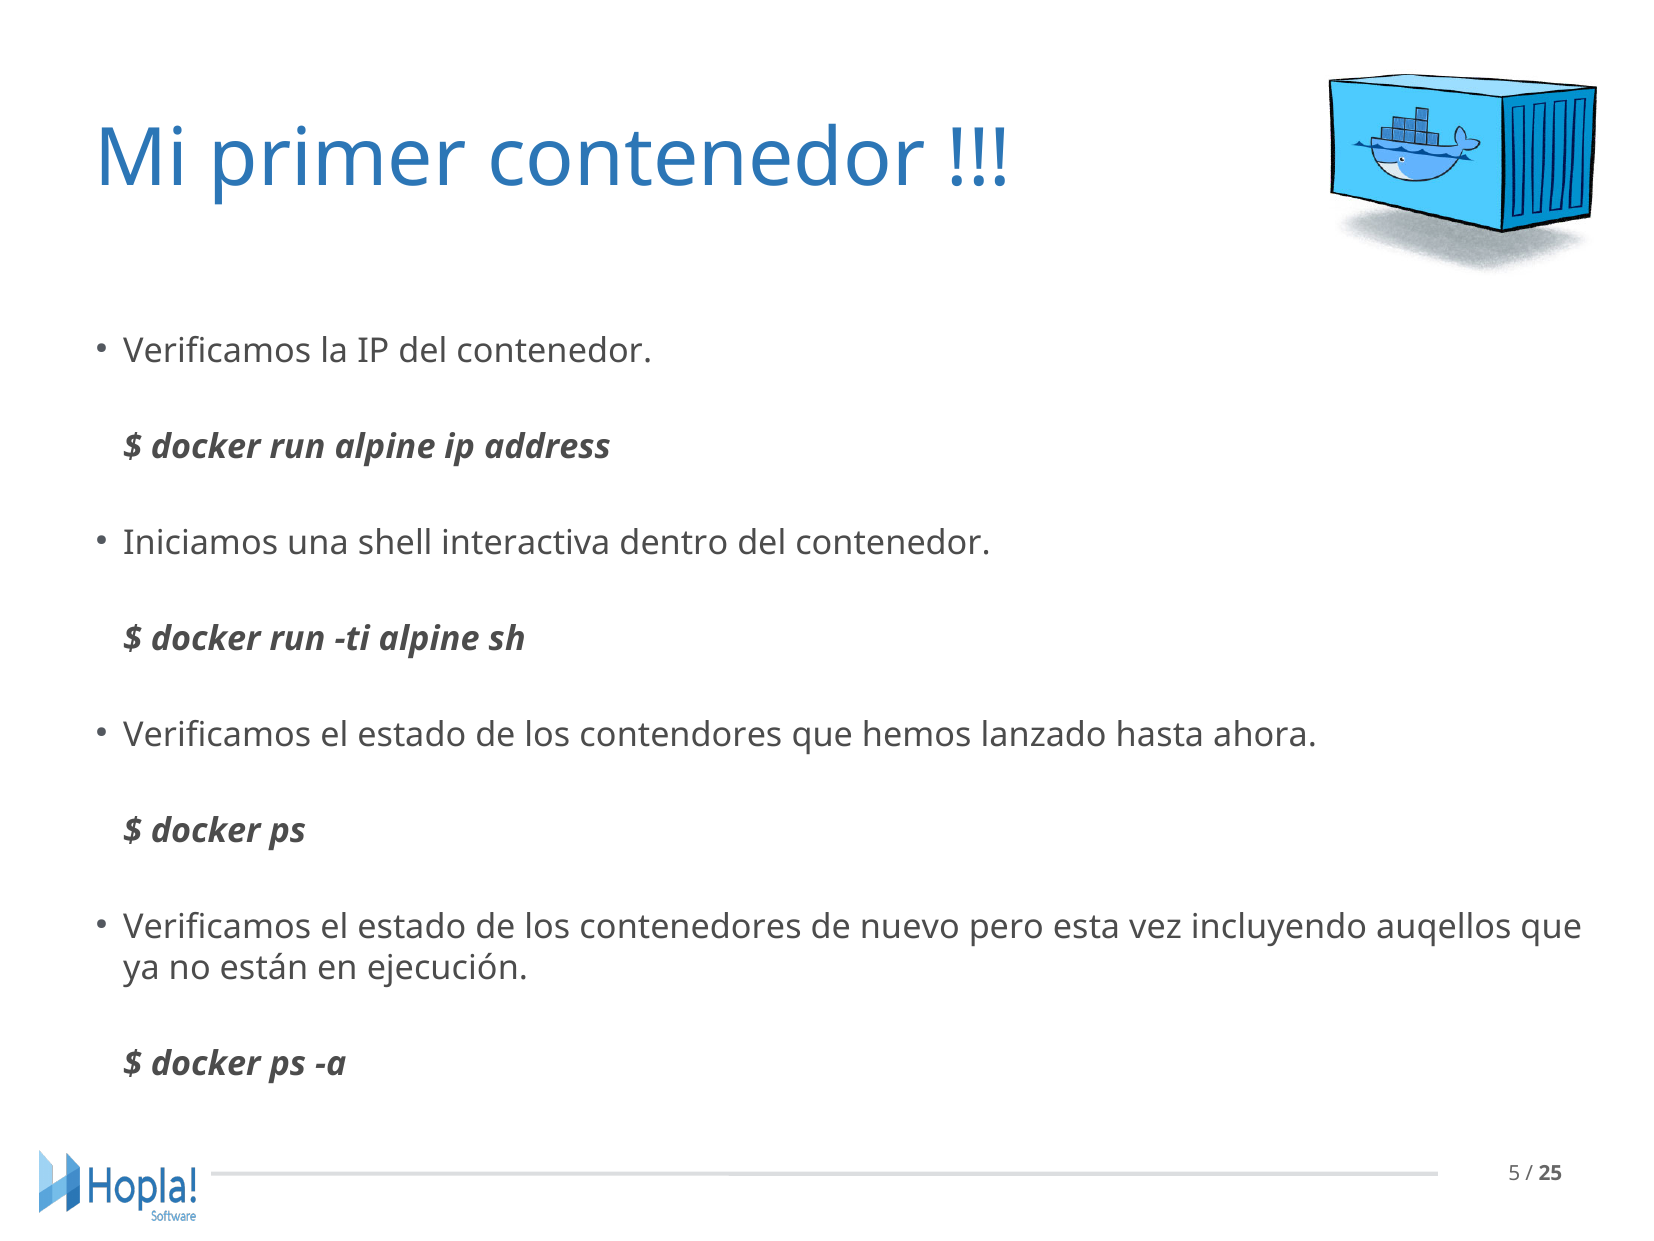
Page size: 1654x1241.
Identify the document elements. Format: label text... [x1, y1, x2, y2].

list Verificamos la IP del contenedor. $ docker run alpine ip address Iniciamos una shell interactiva dentro del contenedor. $ docker run -ti alpine sh Verificamos el estado de los contendores que hemos lanzado hasta ahora. $ docker ps Verificamos el estado de los contenedores de nuevo pero esta vez incluyendo auqellos que ya no están en ejecución. $ docker ps -a [83, 268, 1601, 1107]
picture [39, 1150, 196, 1221]
picture [1275, 3, 1648, 294]
title Mi primer contenedor !!! [82, 0, 1571, 340]
